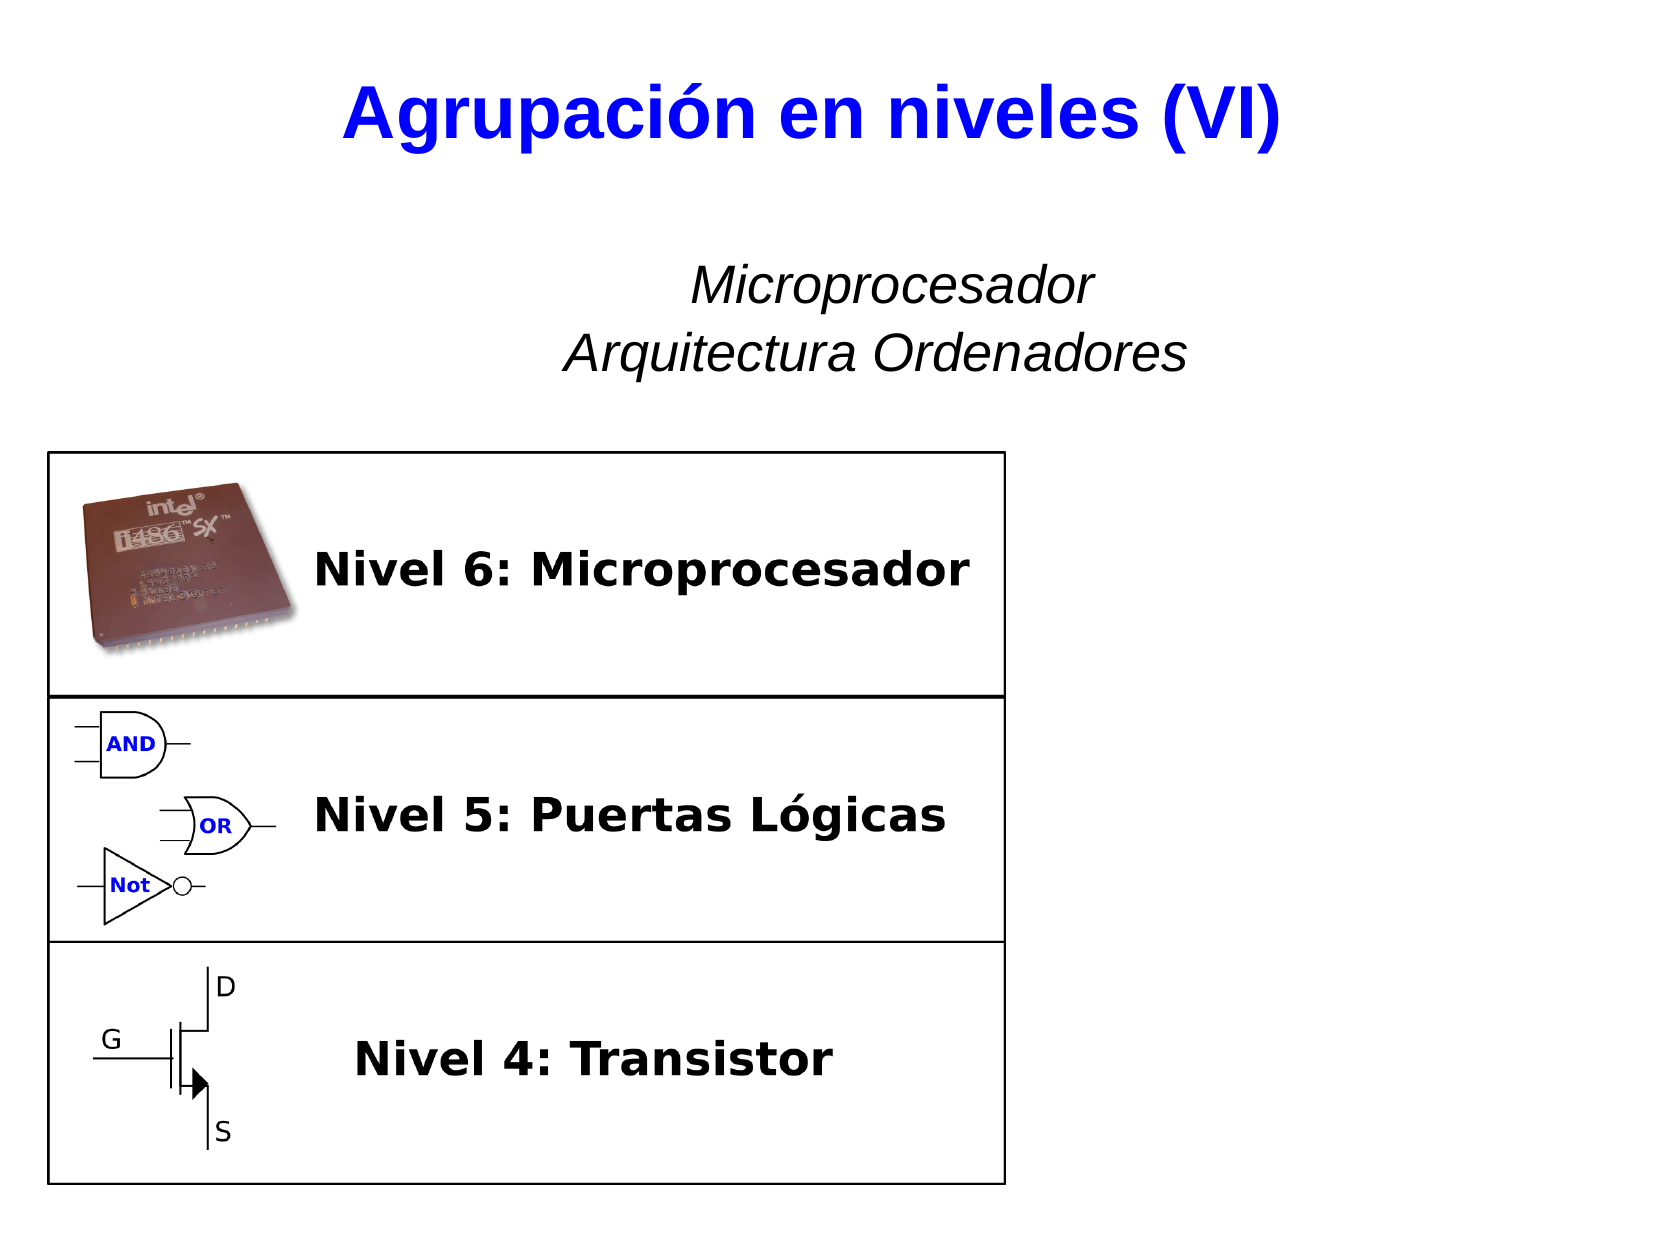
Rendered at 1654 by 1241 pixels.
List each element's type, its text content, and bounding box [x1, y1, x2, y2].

picture [47, 451, 1006, 1186]
text_box Agrupación en niveles (VI) [64, 59, 1561, 166]
text_box Microprocesador [630, 254, 1156, 316]
text_box Arquitectura Ordenadores [405, 315, 1350, 391]
